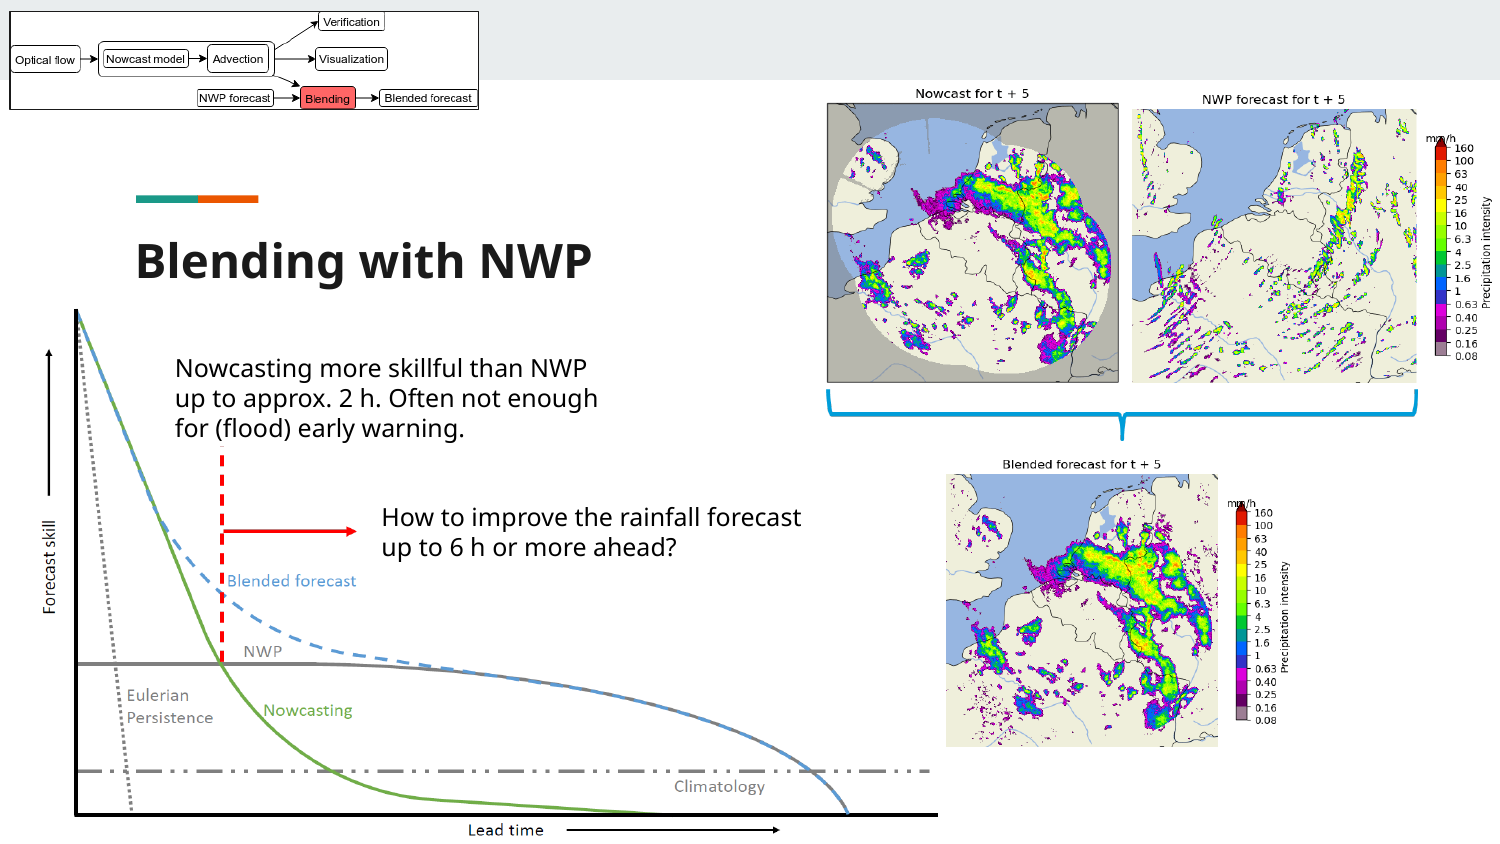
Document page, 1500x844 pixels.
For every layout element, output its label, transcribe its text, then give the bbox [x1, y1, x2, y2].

picture [38, 81, 1500, 840]
picture [10, 12, 478, 109]
text_box How to improve the rainfall forecast up to 6 h or more ahead? [366, 486, 834, 577]
text_box Nowcasting more skillful than NWP up to approx. 2 h. Often not enough for (flood) early warning. [159, 337, 627, 458]
title Blending with NWP [119, 216, 819, 304]
picture [1125, 410, 1418, 441]
